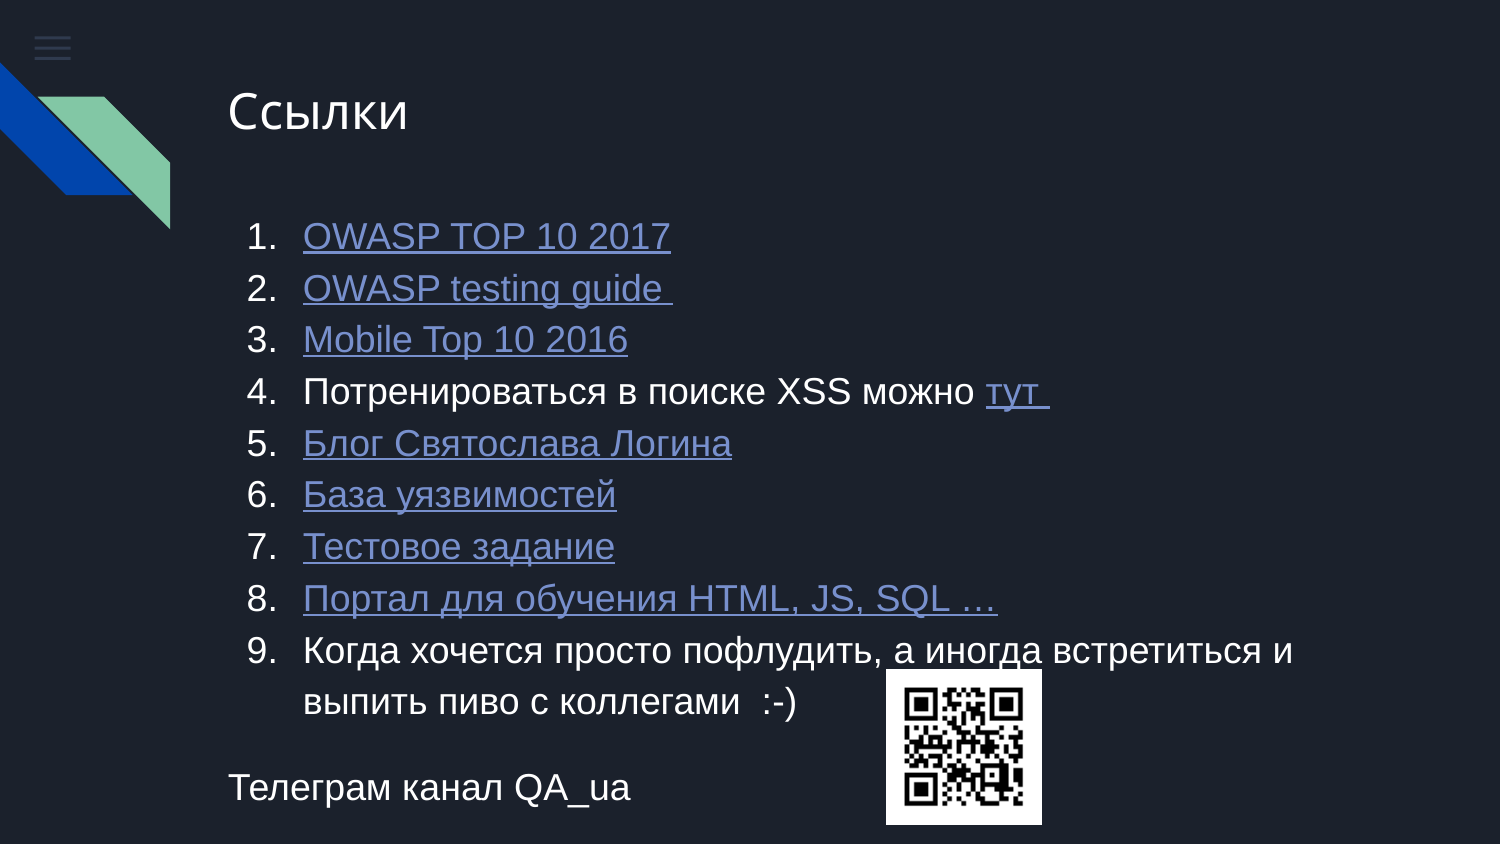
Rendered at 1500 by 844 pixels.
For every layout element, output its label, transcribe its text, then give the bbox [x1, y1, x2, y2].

list OWASP TOP 10 2017 OWASP testing guide Mobile Top 10 2016 Потренироваться в поиске XSS можно тут Блог Святослава Логина База уязвимостей Тестовое задание Портал для обучения HTML, JS, SQL … Когда хочется просто пофлудить, а иногда встретиться и выпить пиво с коллегами :-) Телеграм канал QA_ua [212, 190, 1412, 589]
picture [886, 669, 1042, 825]
title Ссылки [212, 64, 836, 148]
